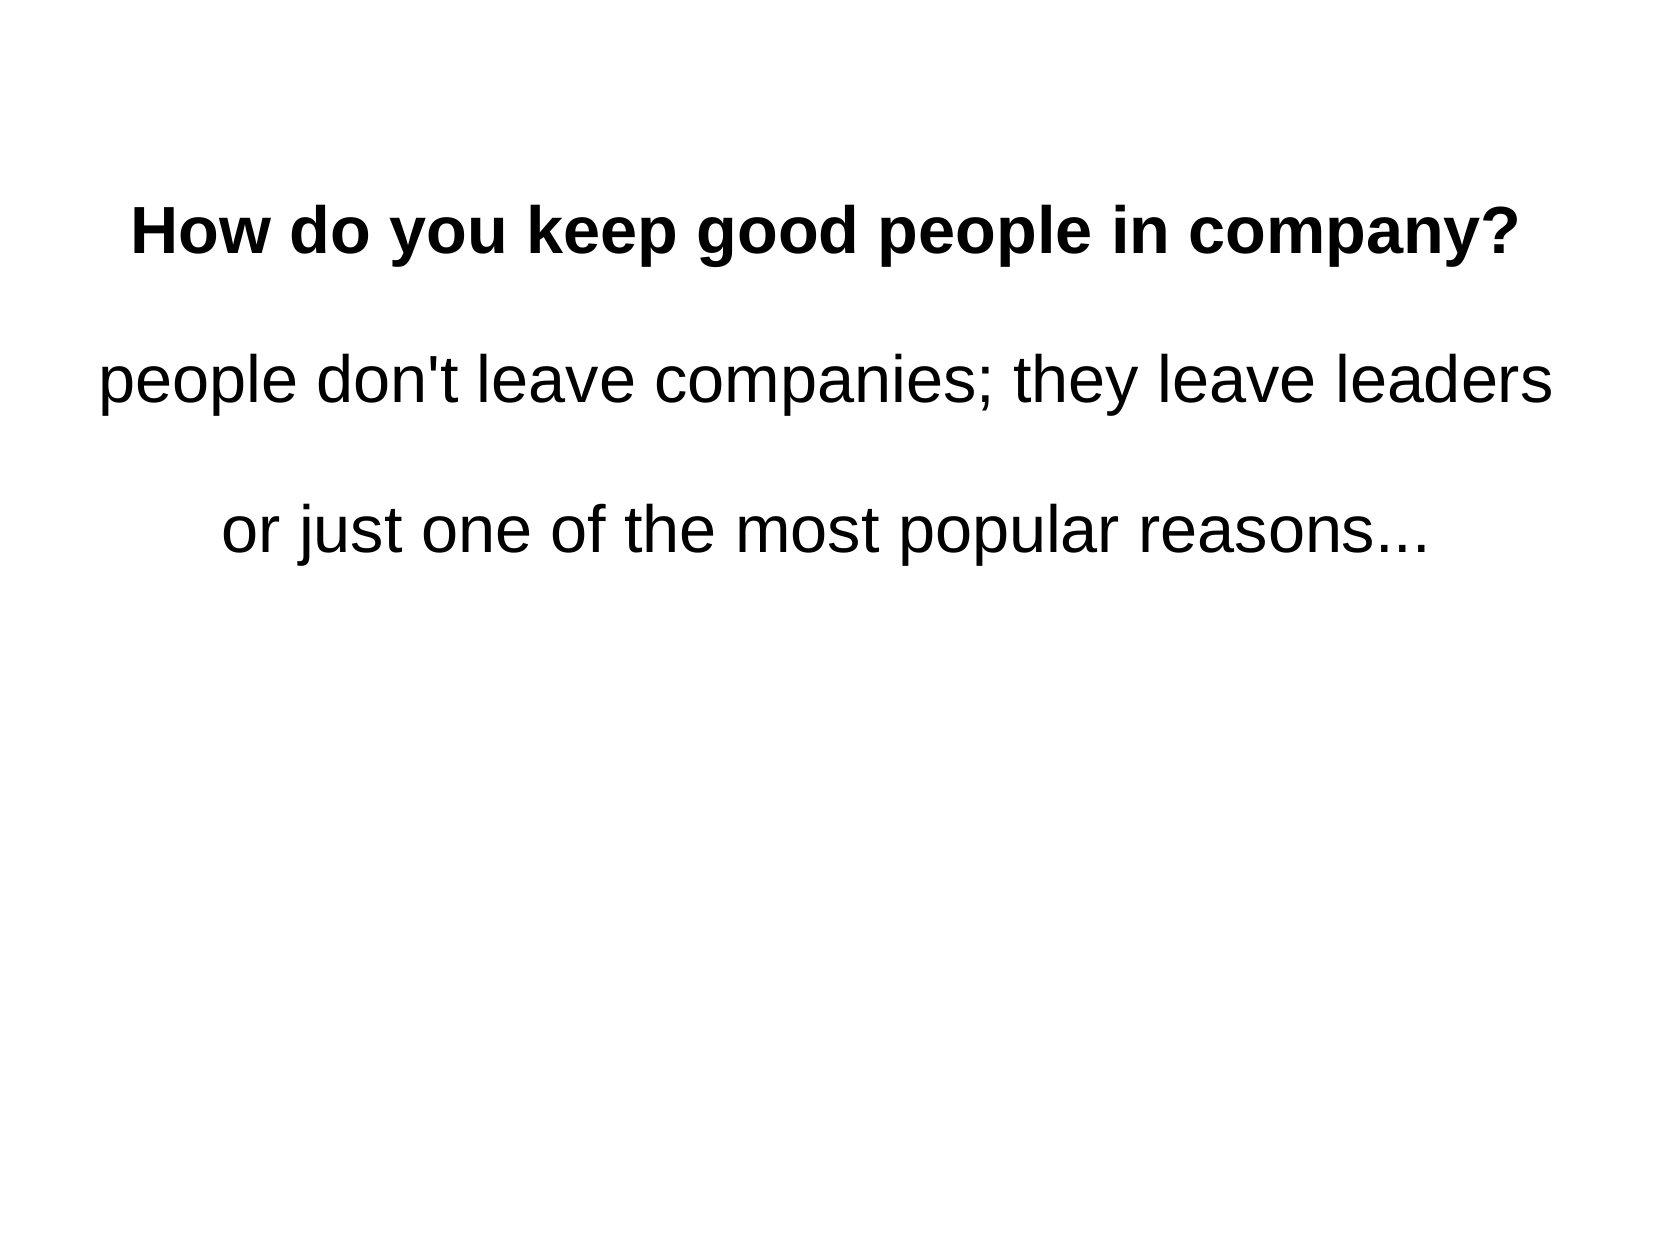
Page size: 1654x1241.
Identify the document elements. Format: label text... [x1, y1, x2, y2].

subtitle How do you keep good people in company? people don't leave companies; they leave leaders or just one of the most popular reasons... [82, 49, 1571, 1010]
